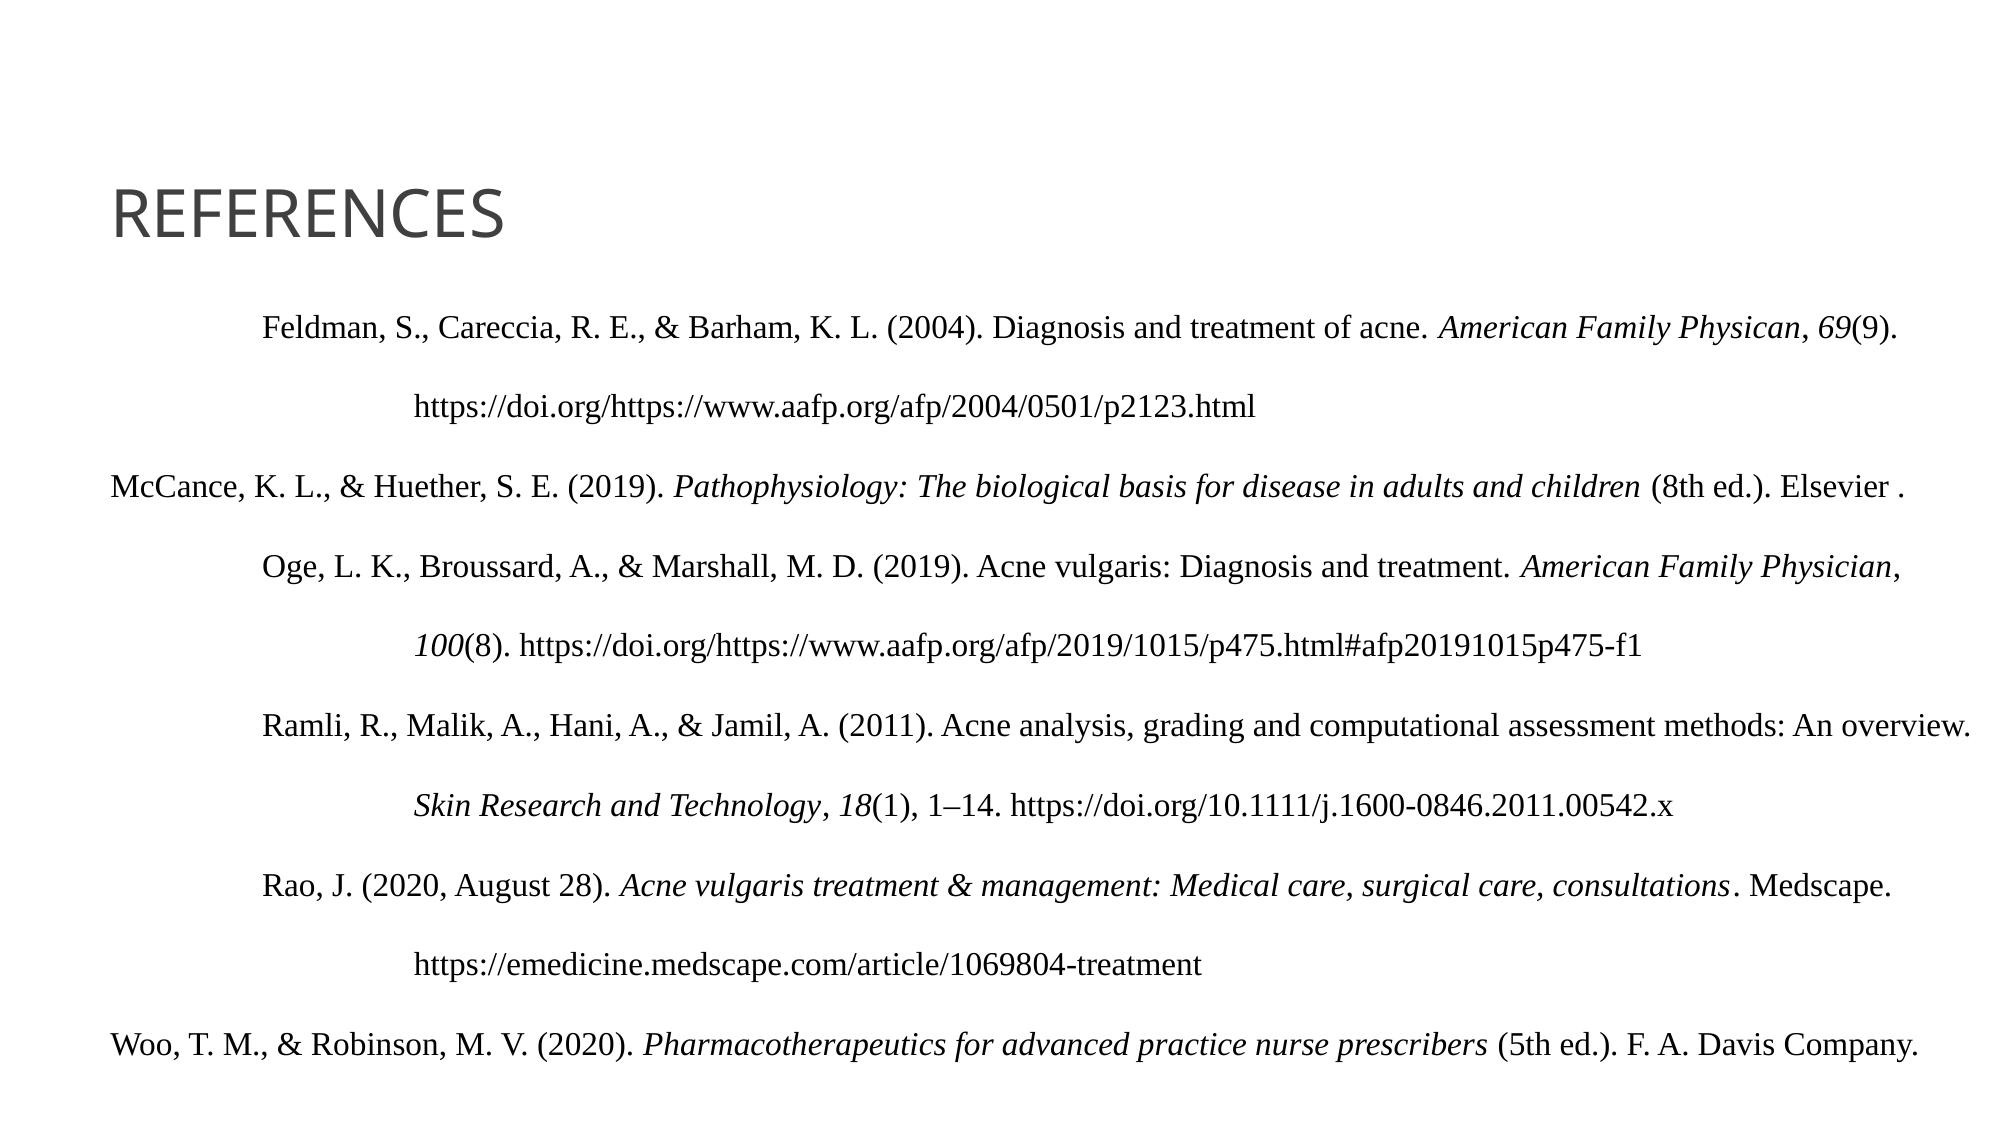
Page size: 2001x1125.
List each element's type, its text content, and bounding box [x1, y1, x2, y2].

title References [95, 115, 1905, 258]
list Feldman, S., Careccia, R. E., & Barham, K. L. (2004). Diagnosis and treatment of acne. American Family Physican, 69(9). https://doi.org/https://www.aafp.org/afp/2004/0501/p2123.html McCance, K. L., & Huether, S. E. (2019). Pathophysiology: The biological basis for disease in adults and children (8th ed.). Elsevier . Oge, L. K., Broussard, A., & Marshall, M. D. (2019). Acne vulgaris: Diagnosis and treatment. American Family Physician, 100(8). https://doi.org/https://www.aafp.org/afp/2019/1015/p475.html#afp20191015p475-f1 Ramli, R., Malik, A., Hani, A., & Jamil, A. (2011). Acne analysis, grading and computational assessment methods: An overview. Skin Research and Technology, 18(1), 1–14. https://doi.org/10.1111/j.1600-0846.2011.00542.x Rao, J. (2020, August 28). Acne vulgaris treatment & management: Medical care, surgical care, consultations. Medscape. https://emedicine.medscape.com/article/1069804-treatment Woo, T. M., & Robinson, M. V. (2020). Pharmacotherapeutics for advanced practice nurse prescribers (5th ed.). F. A. Davis Company. [95, 258, 2000, 1069]
